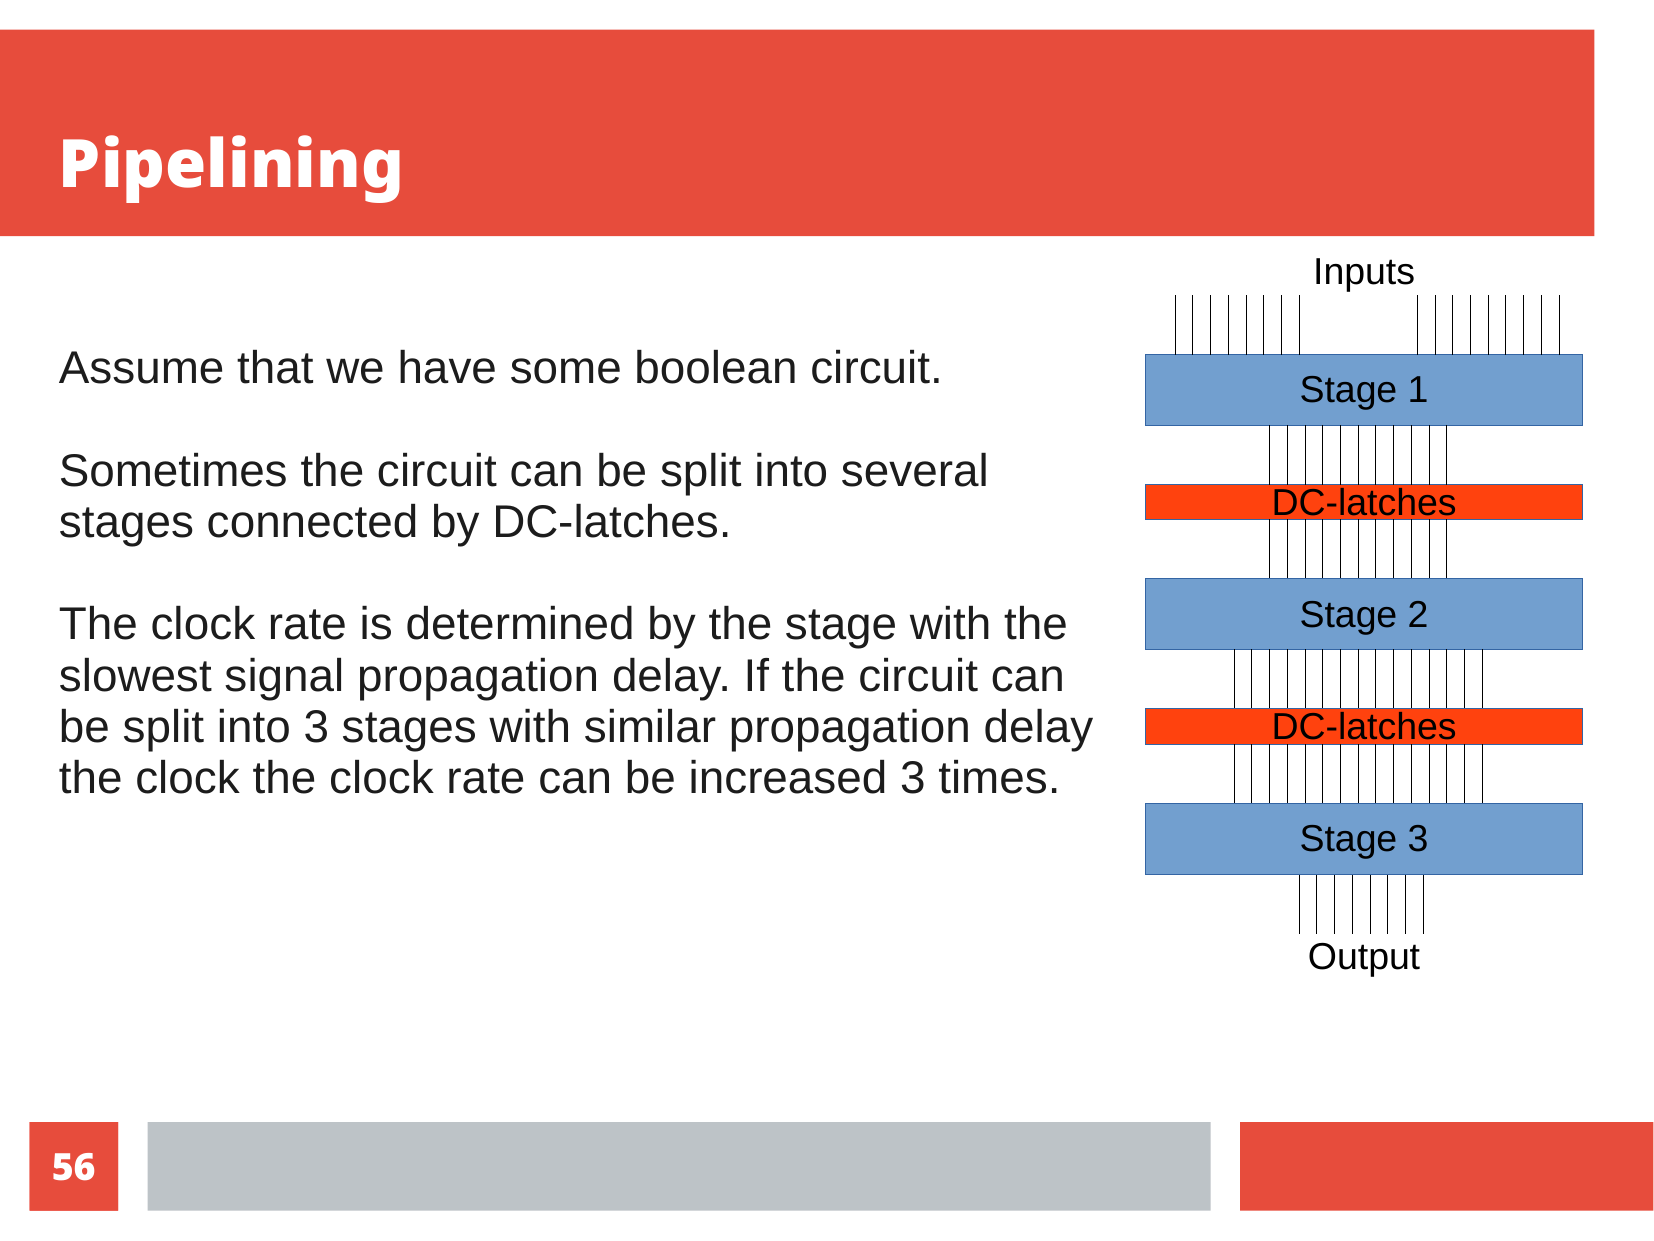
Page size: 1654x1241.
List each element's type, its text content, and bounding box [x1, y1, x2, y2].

text_box Stage 1 [1145, 354, 1583, 426]
text_box Assume that we have some boolean circuit. Sometimes the circuit can be split into several stages connected by DC-latches. The clock rate is determined by the stage with the slowest signal propagation delay. If the circuit can be split into 3 stages with similar propagation delay the clock the clock rate can be increased 3 times. [59, 342, 1099, 1040]
text_box DC-latches [1145, 708, 1583, 745]
text_box DC-latches [1145, 484, 1583, 520]
text_box Stage 2 [1145, 578, 1583, 650]
text_box Output [1145, 933, 1583, 981]
text_box Inputs [1145, 248, 1583, 296]
text_box Stage 3 [1145, 803, 1583, 875]
title Pipelining [59, 59, 1595, 207]
